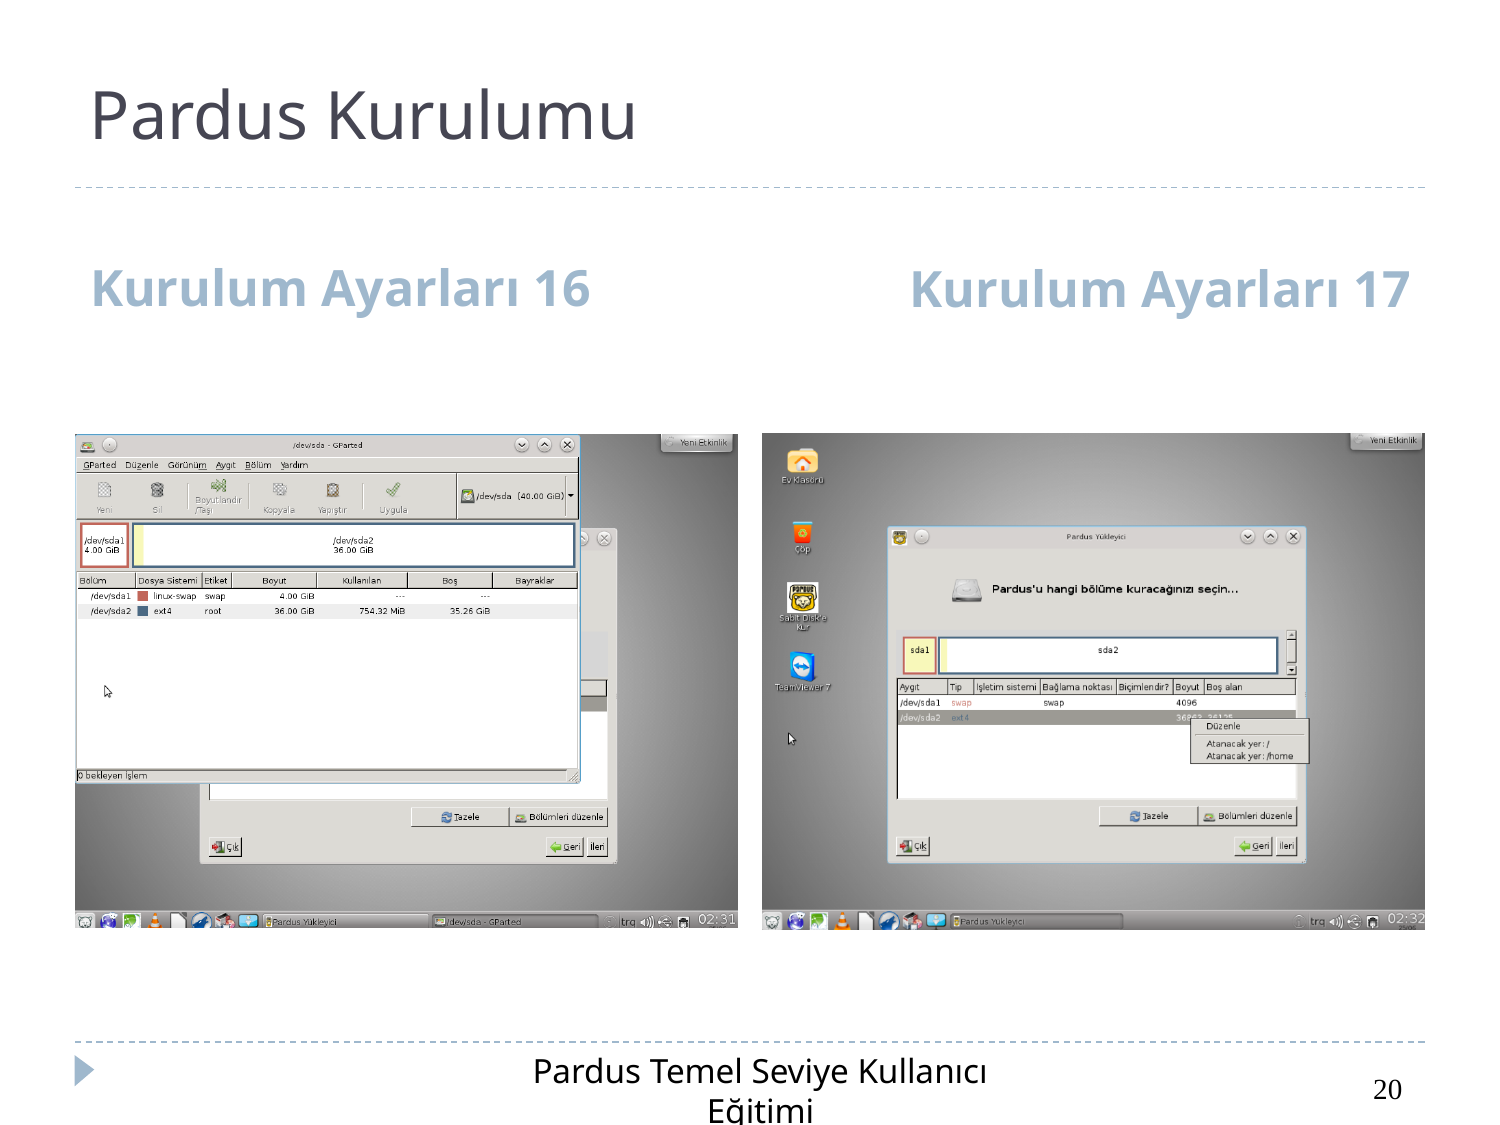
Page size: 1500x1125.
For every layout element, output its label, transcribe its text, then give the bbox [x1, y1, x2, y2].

list Kurulum Ayarları 17 [762, 212, 1426, 325]
list Kurulum Ayarları 16 [75, 210, 738, 324]
title Pardus Kurulumu [75, 37, 1425, 188]
picture [75, 434, 738, 928]
picture [762, 433, 1425, 930]
